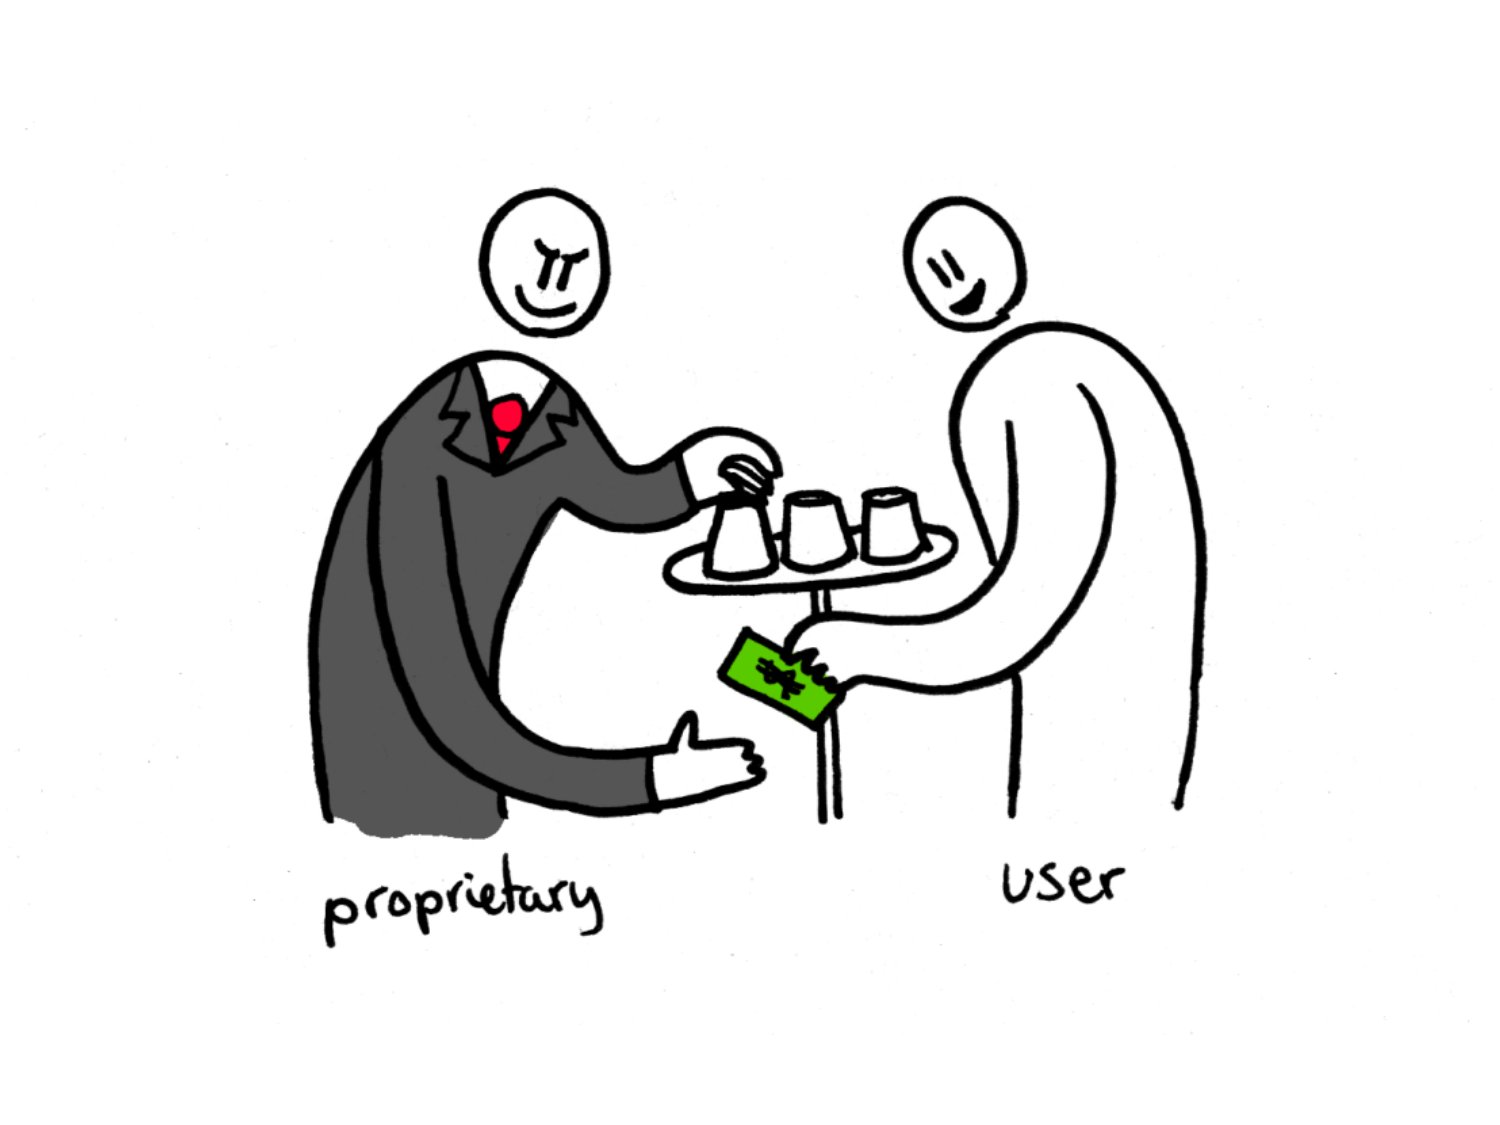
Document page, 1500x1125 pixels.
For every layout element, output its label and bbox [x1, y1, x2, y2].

picture [5, 89, 1495, 1036]
